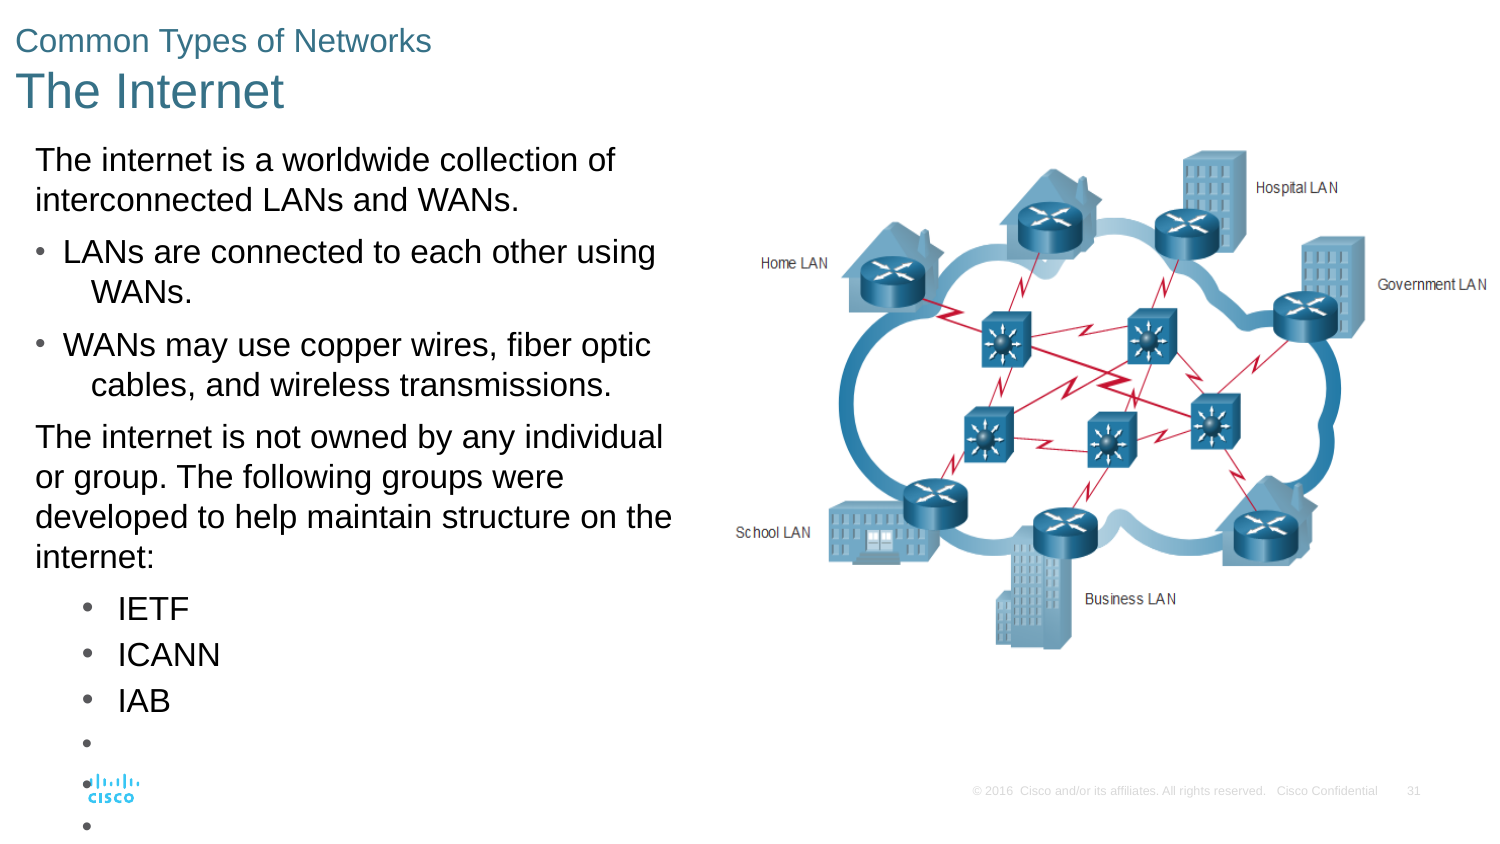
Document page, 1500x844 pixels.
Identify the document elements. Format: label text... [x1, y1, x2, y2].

title Common Types of Networks The Internet [0, 6, 1500, 132]
list The internet is a worldwide collection of interconnected LANs and WANs. LANs are connected to each other using WANs. WANs may use copper wires, fiber optic cables, and wireless transmissions. The internet is not owned by any individual or group. The following groups were developed to help maintain structure on the internet: IETF ICANN IAB [20, 131, 705, 797]
picture [685, 131, 1500, 663]
